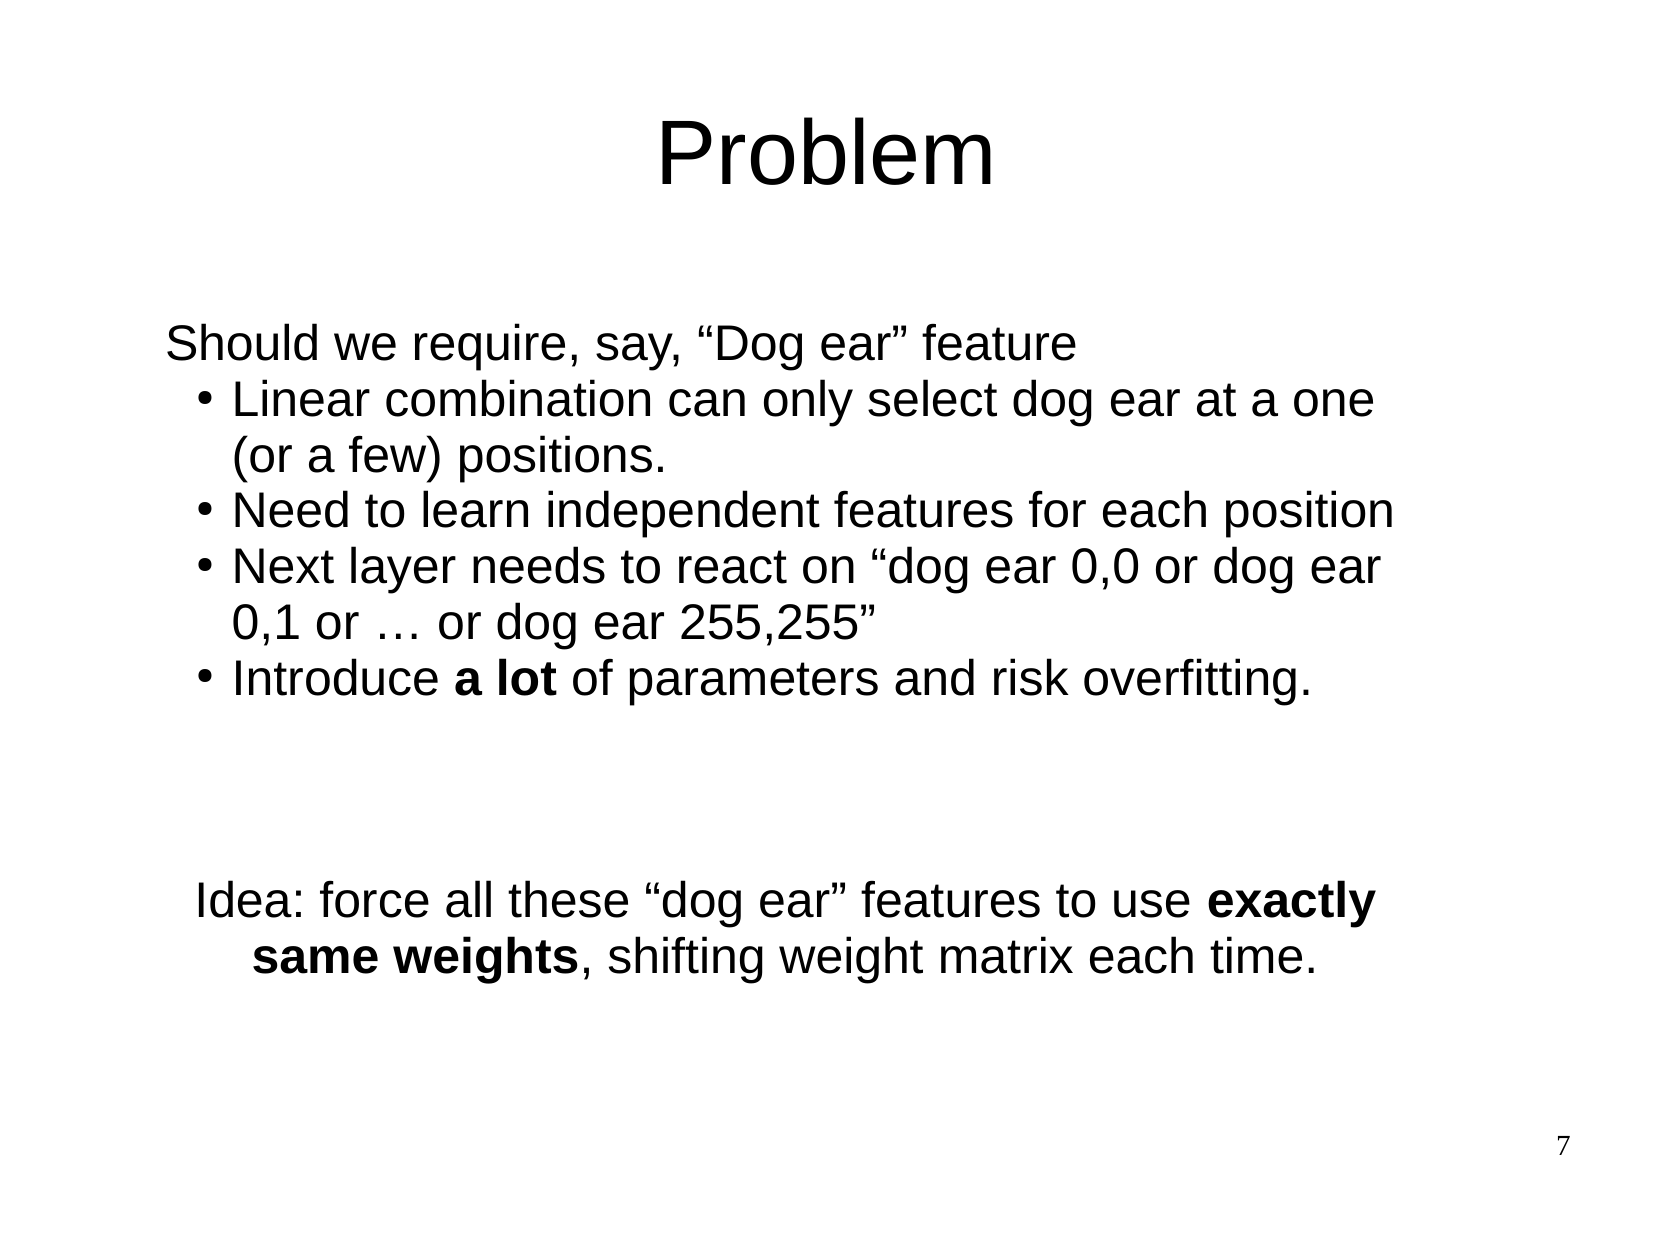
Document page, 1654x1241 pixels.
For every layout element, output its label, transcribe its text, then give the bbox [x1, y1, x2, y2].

text_box Should we require, say, “Dog ear” feature Linear combination can only select dog ear at a one (or a few) positions. Need to learn independent features for each position Next layer needs to react on “dog ear 0,0 or dog ear 0,1 or … or dog ear 255,255” Introduce a lot of parameters and risk overfitting. Idea: force all these “dog ear” features to use exactly same weights, shifting weight matrix each time. [90, 198, 1411, 1213]
title Problem [82, 49, 1571, 257]
